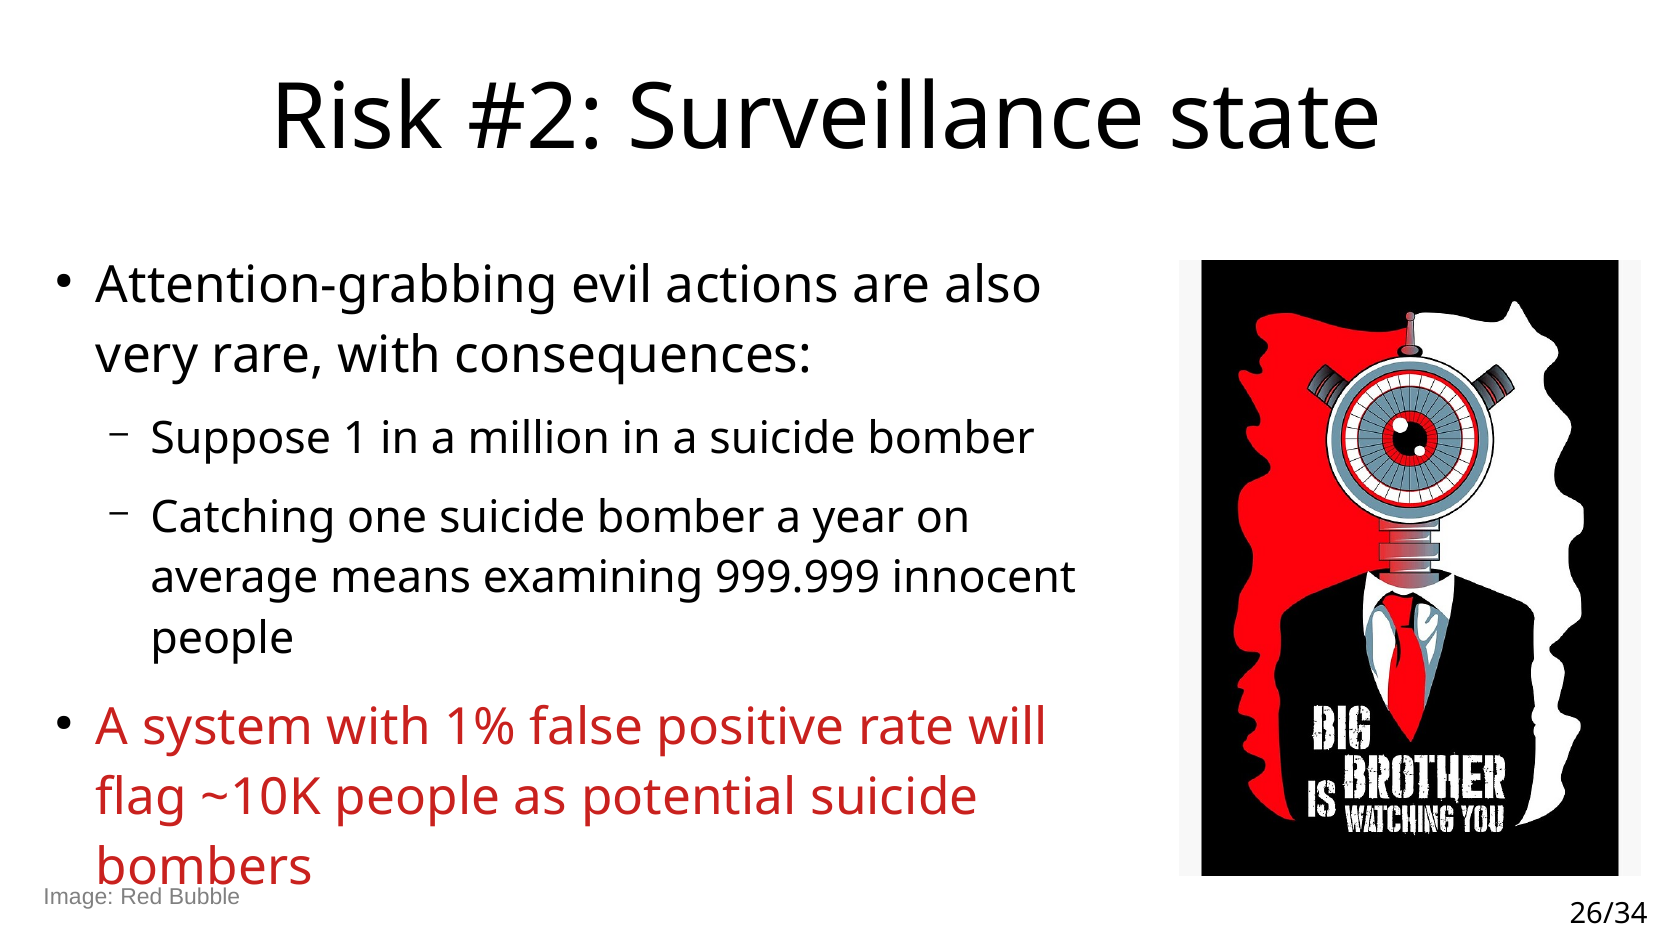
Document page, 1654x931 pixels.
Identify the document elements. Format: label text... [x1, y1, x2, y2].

title Risk #2: Surveillance state [82, 1, 1571, 226]
text_box Image: Red Bubble [28, 876, 1456, 917]
list Attention-grabbing evil actions are also very rare, with consequences: Suppose 1 in a million in a suicide bomber Catching one suicide bomber a year on average means examining 999.999 innocent people A system with 1% false positive rate will flag ~10K people as potential suicide bombers [41, 247, 1114, 876]
picture [1179, 260, 1641, 876]
